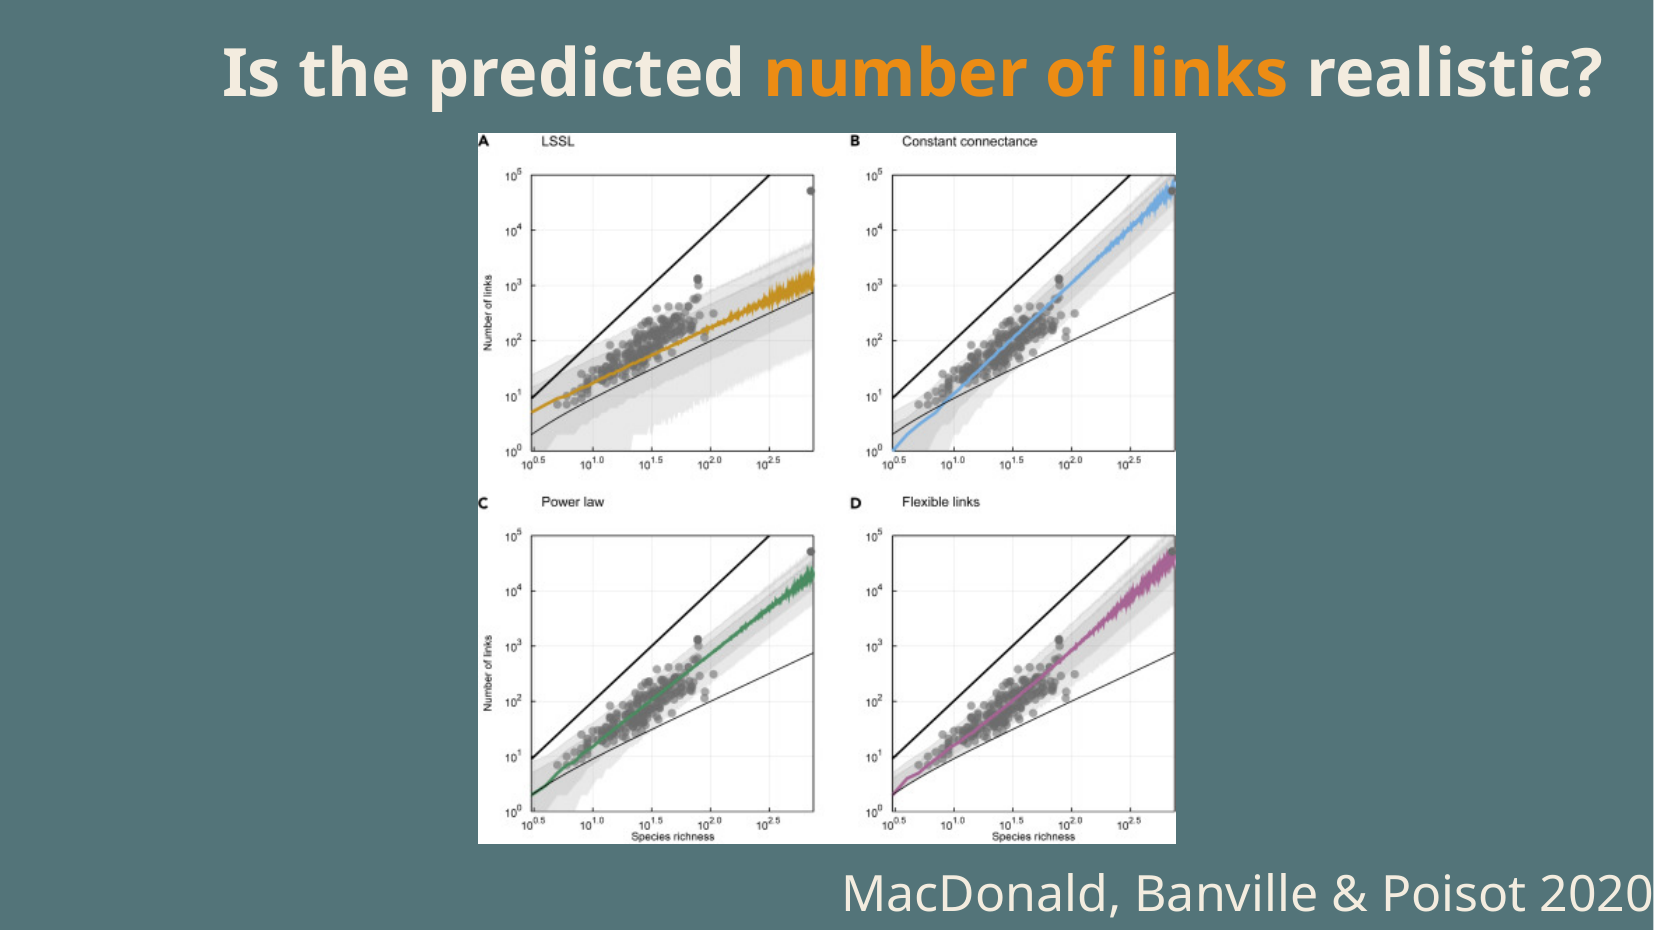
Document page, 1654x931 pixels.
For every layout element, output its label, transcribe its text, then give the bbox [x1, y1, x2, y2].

text_box Is the predicted number of links realistic? [207, 17, 1479, 121]
text_box MacDonald, Banville & Poisot 2020 [826, 850, 1642, 931]
picture [478, 133, 1176, 844]
